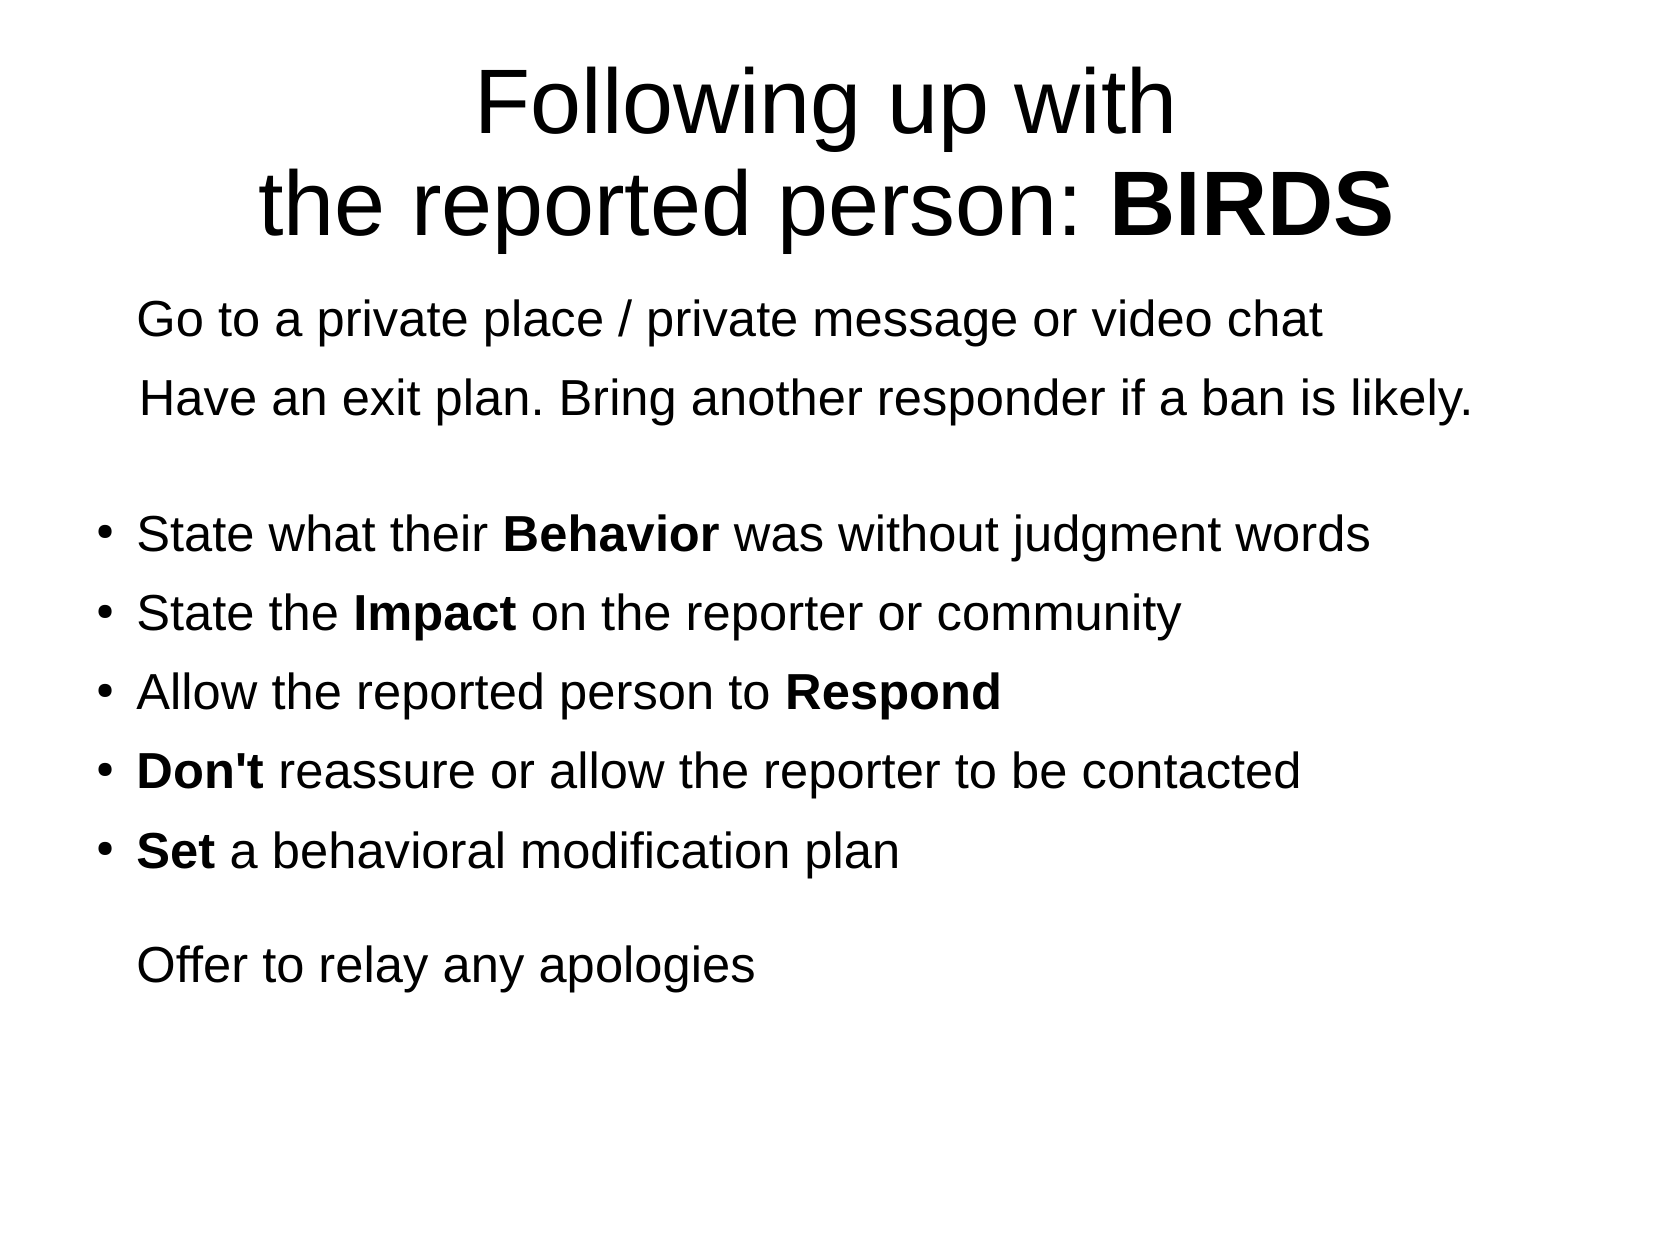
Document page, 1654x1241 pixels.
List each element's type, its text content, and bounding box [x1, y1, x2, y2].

list Go to a private place / private message or video chat Have an exit plan. Bring another responder if a ban is likely. State what their Behavior was without judgment words State the Impact on the reporter or community Allow the reported person to Respond Don't reassure or allow the reporter to be contacted Set a behavioral modification plan Offer to relay any apologies [82, 290, 1571, 1010]
title Following up with the reported person: BIRDS [82, 49, 1571, 257]
